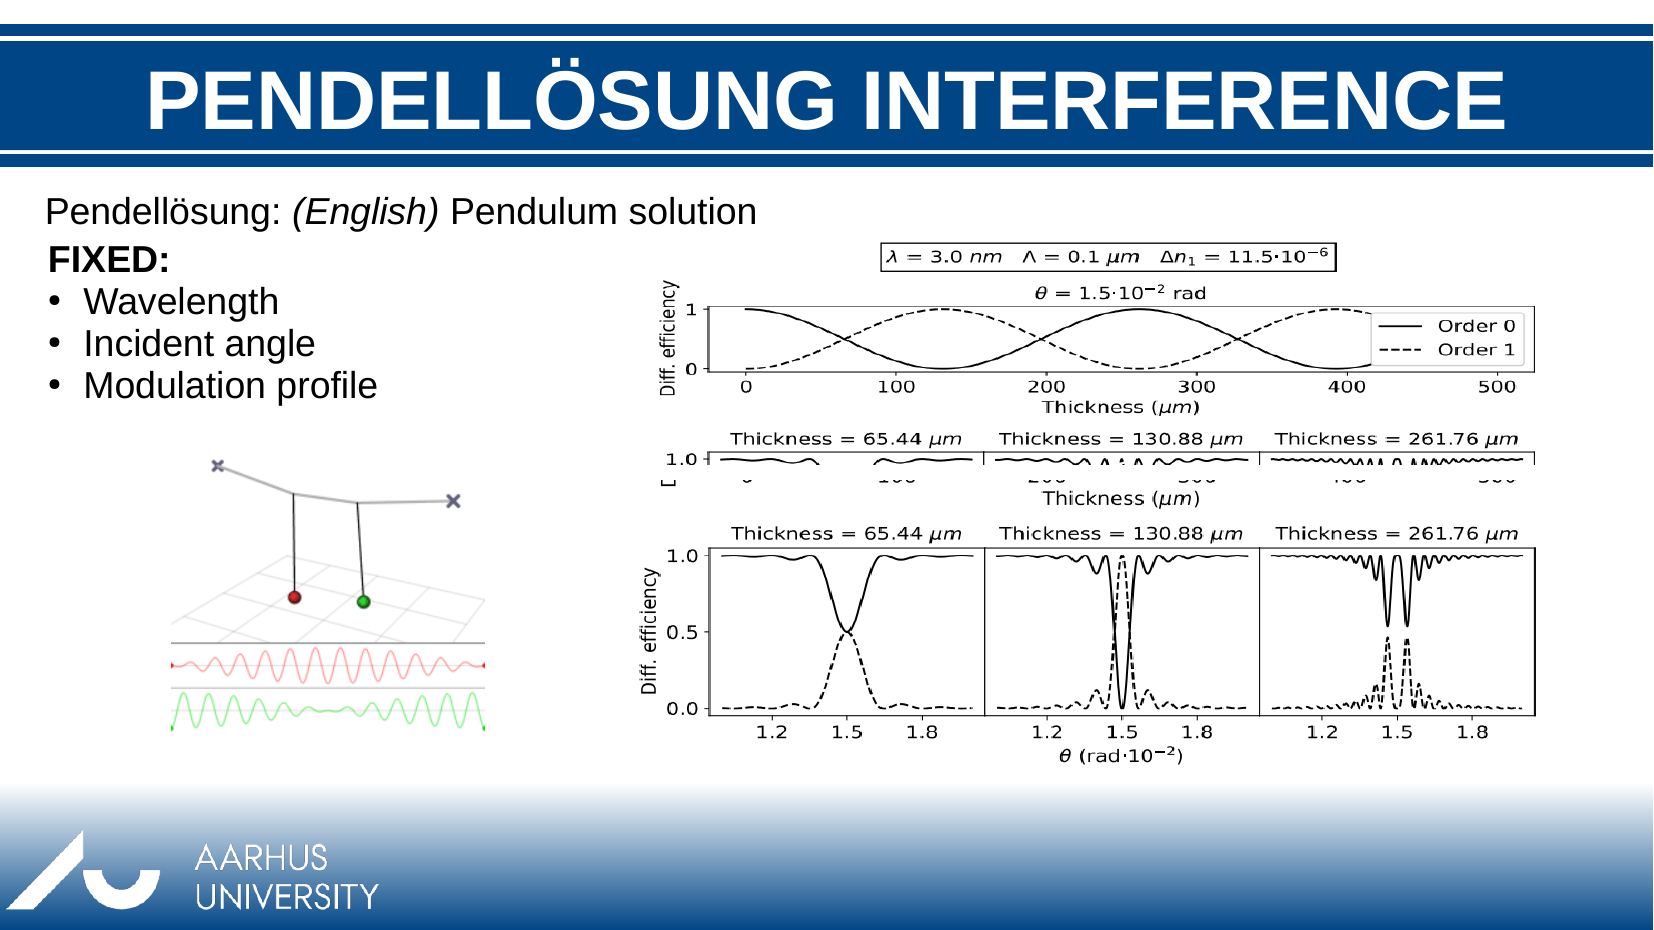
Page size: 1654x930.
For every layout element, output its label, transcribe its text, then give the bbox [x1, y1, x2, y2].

picture [629, 240, 1546, 465]
picture [171, 419, 485, 733]
picture [5, 829, 414, 917]
text_box FIXED: Wavelength Incident angle Modulation profile [33, 231, 394, 415]
title PENDELLÖSUNG INTERFERENCE [0, 41, 1653, 151]
text_box Pendellösung: (English) Pendulum solution [30, 183, 773, 241]
picture [630, 479, 1546, 775]
